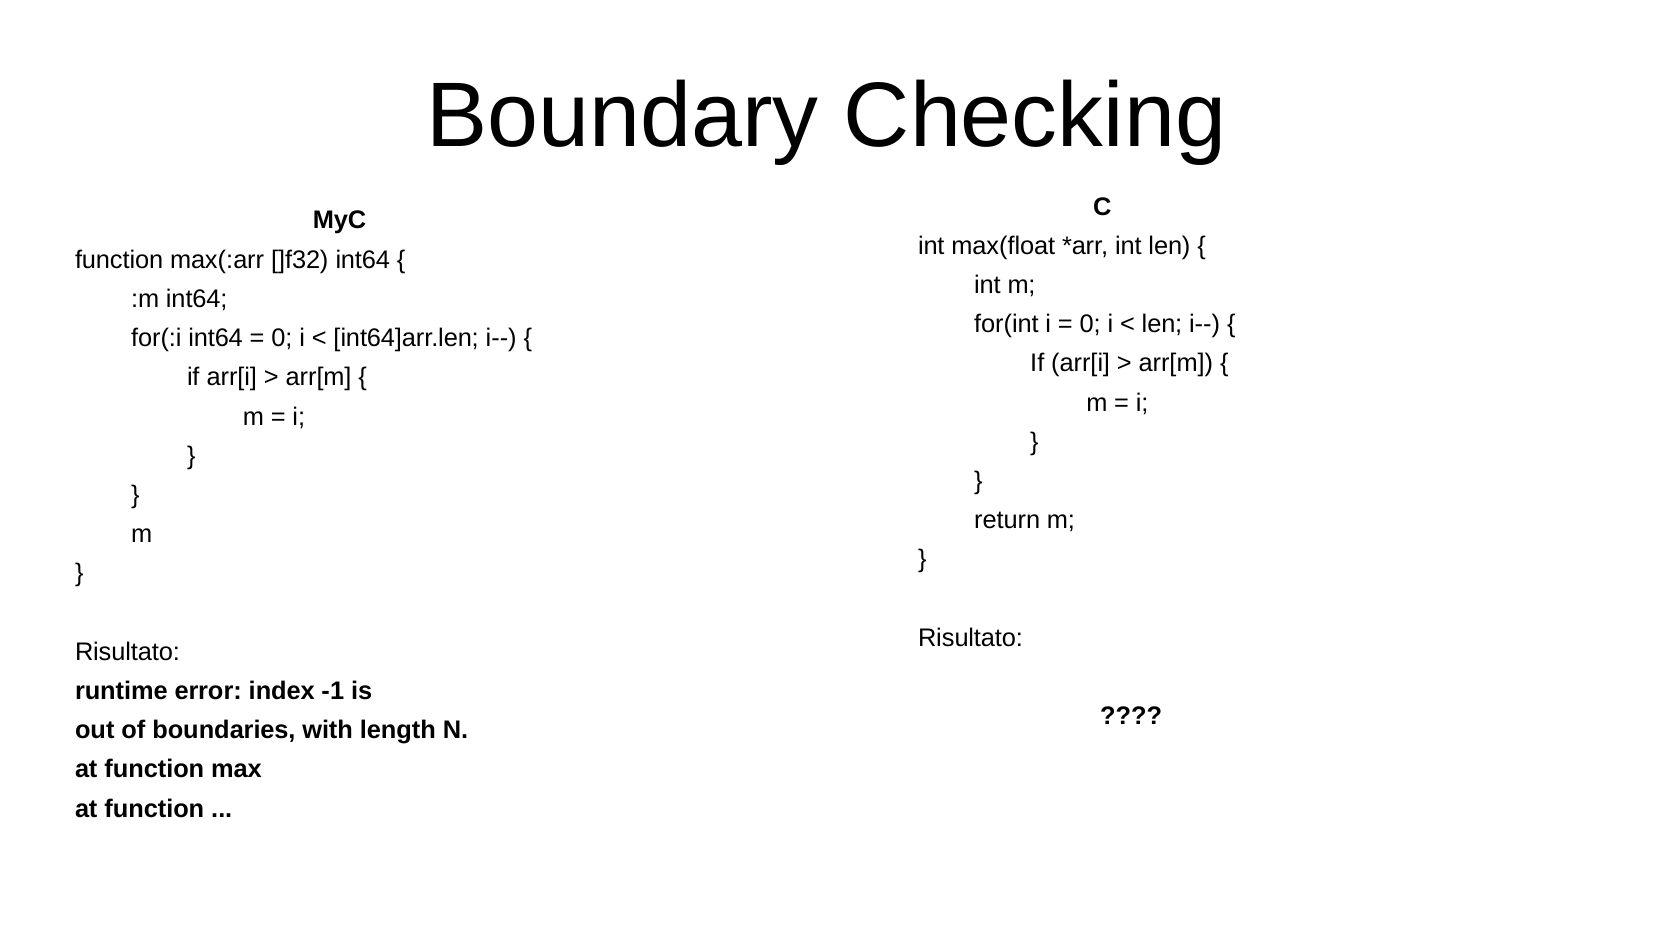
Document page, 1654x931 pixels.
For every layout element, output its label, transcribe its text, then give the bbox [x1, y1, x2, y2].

list MyC function max(:arr []f32) int64 { :m int64; for(:i int64 = 0; i < [int64]arr.len; i--) { if arr[i] > arr[m] { m = i; } } m } Risultato: runtime error: index -1 is out of boundaries, with length N. at function max at function ... [75, 206, 873, 838]
title Boundary Checking [82, 37, 1571, 193]
list C int max(float *arr, int len) { int m; for(int i = 0; i < len; i--) { If (arr[i] > arr[m]) { m = i; } } return m; } Risultato: ???? [918, 192, 1548, 732]
